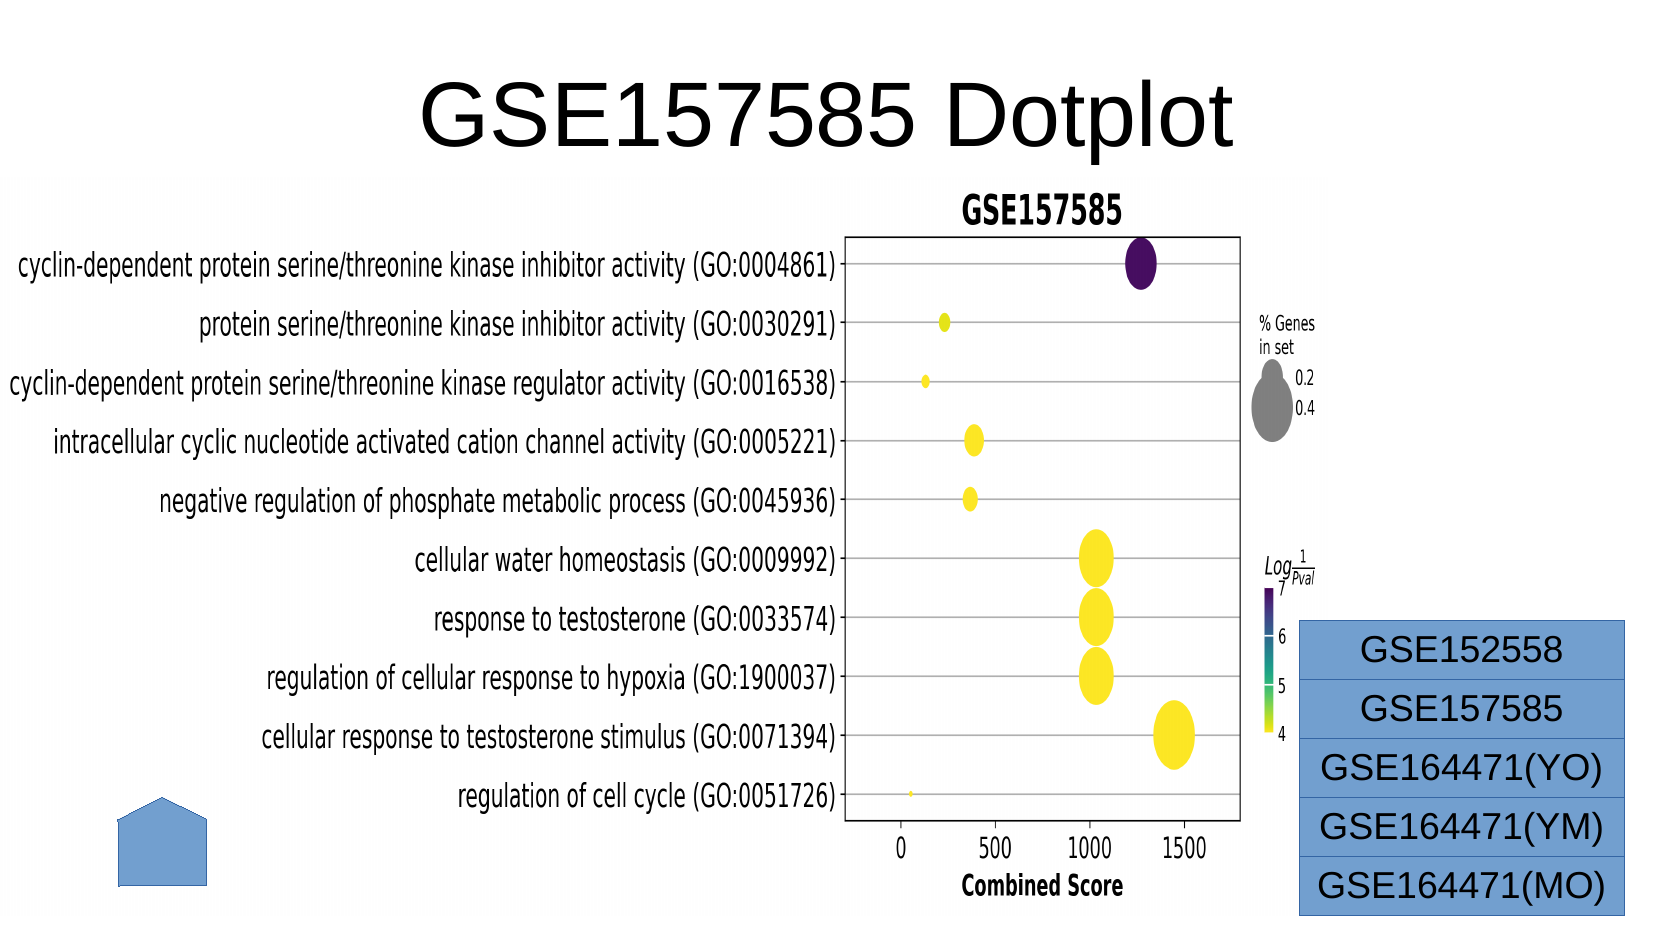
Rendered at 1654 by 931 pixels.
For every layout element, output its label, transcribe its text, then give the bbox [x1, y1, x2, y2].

text_box GSE157585 [1299, 680, 1625, 738]
text_box GSE164471(YO) [1299, 738, 1625, 797]
text_box GSE152558 [1299, 620, 1625, 680]
text_box GSE164471(MO) [1299, 856, 1625, 916]
picture [0, 177, 1329, 916]
title GSE157585 Dotplot [82, 37, 1571, 193]
text_box [117, 797, 207, 887]
text_box GSE164471(YM) [1299, 797, 1625, 856]
